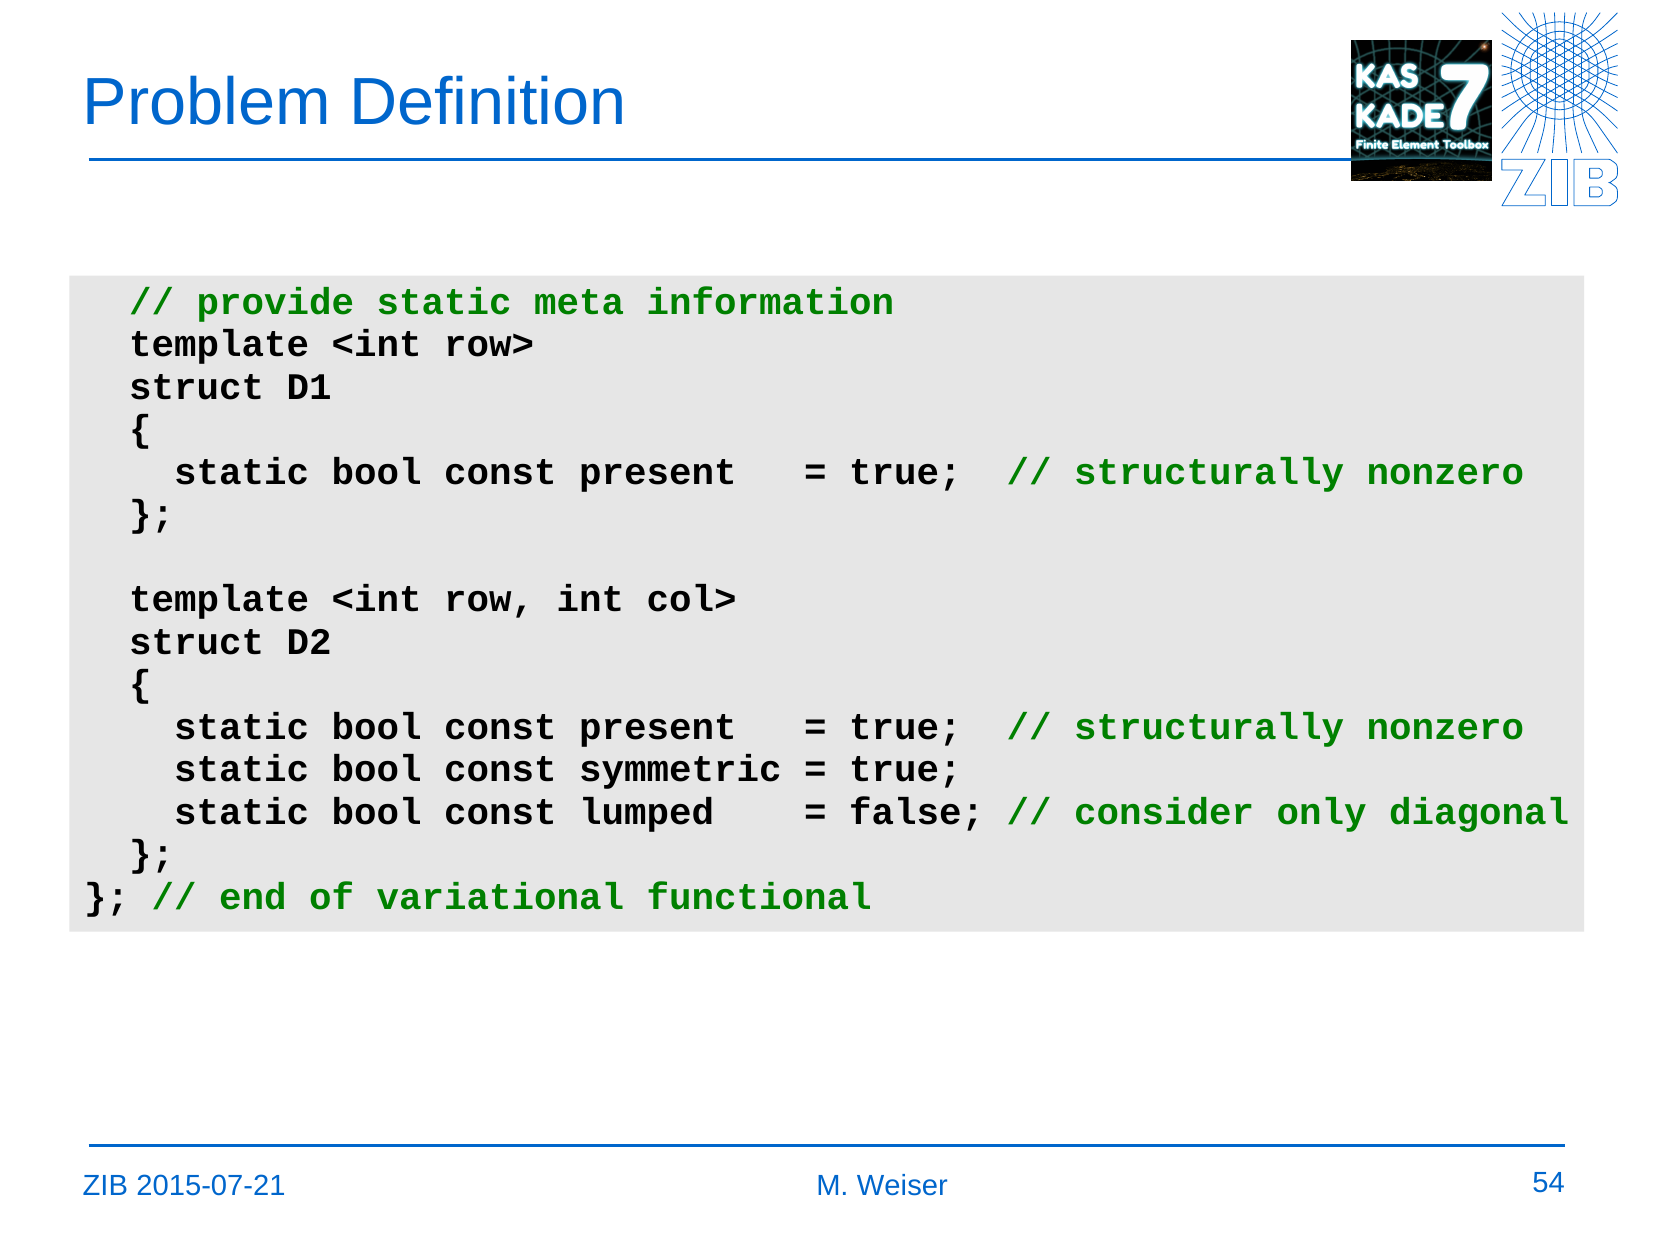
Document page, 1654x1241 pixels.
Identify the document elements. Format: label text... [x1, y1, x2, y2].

picture [1351, 40, 1492, 181]
title Problem Definition [82, 64, 1359, 139]
text_box // provide static meta information template <int row> struct D1 { static bool const present = true; // structurally nonzero }; template <int row, int col> struct D2 { static bool const present = true; // structurally nonzero static bool const symmetric = true; static bool const lumped = false; // consider only diagonal }; }; // end of variational functional [69, 275, 1585, 932]
